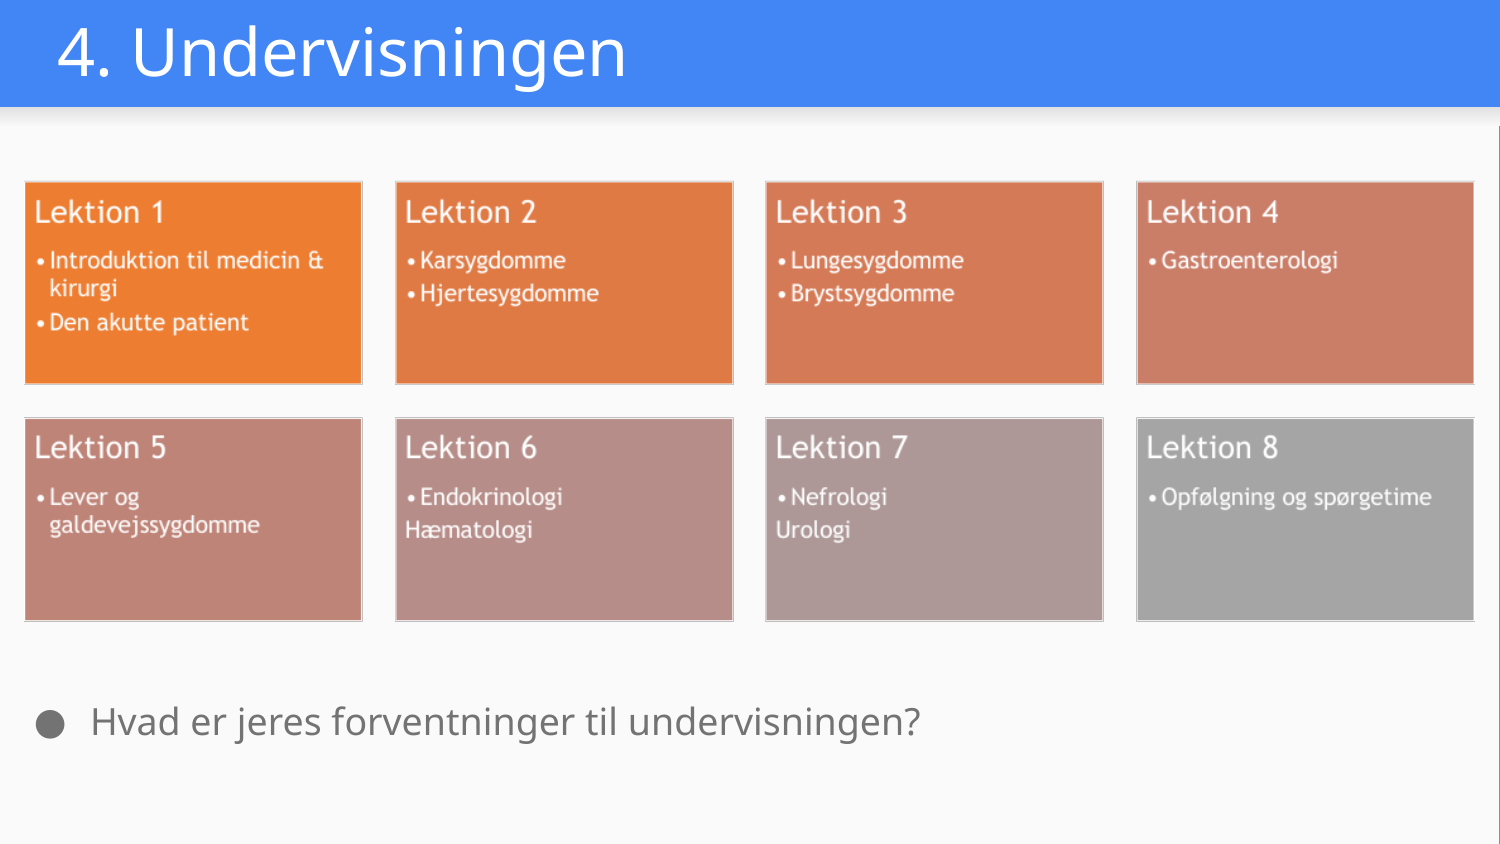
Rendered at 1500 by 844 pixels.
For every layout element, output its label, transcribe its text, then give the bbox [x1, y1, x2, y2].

picture [24, 123, 1475, 681]
title 4. Undervisningen [42, 0, 1491, 99]
list Hvad er jeres forventninger til undervisningen? [0, 660, 1266, 815]
